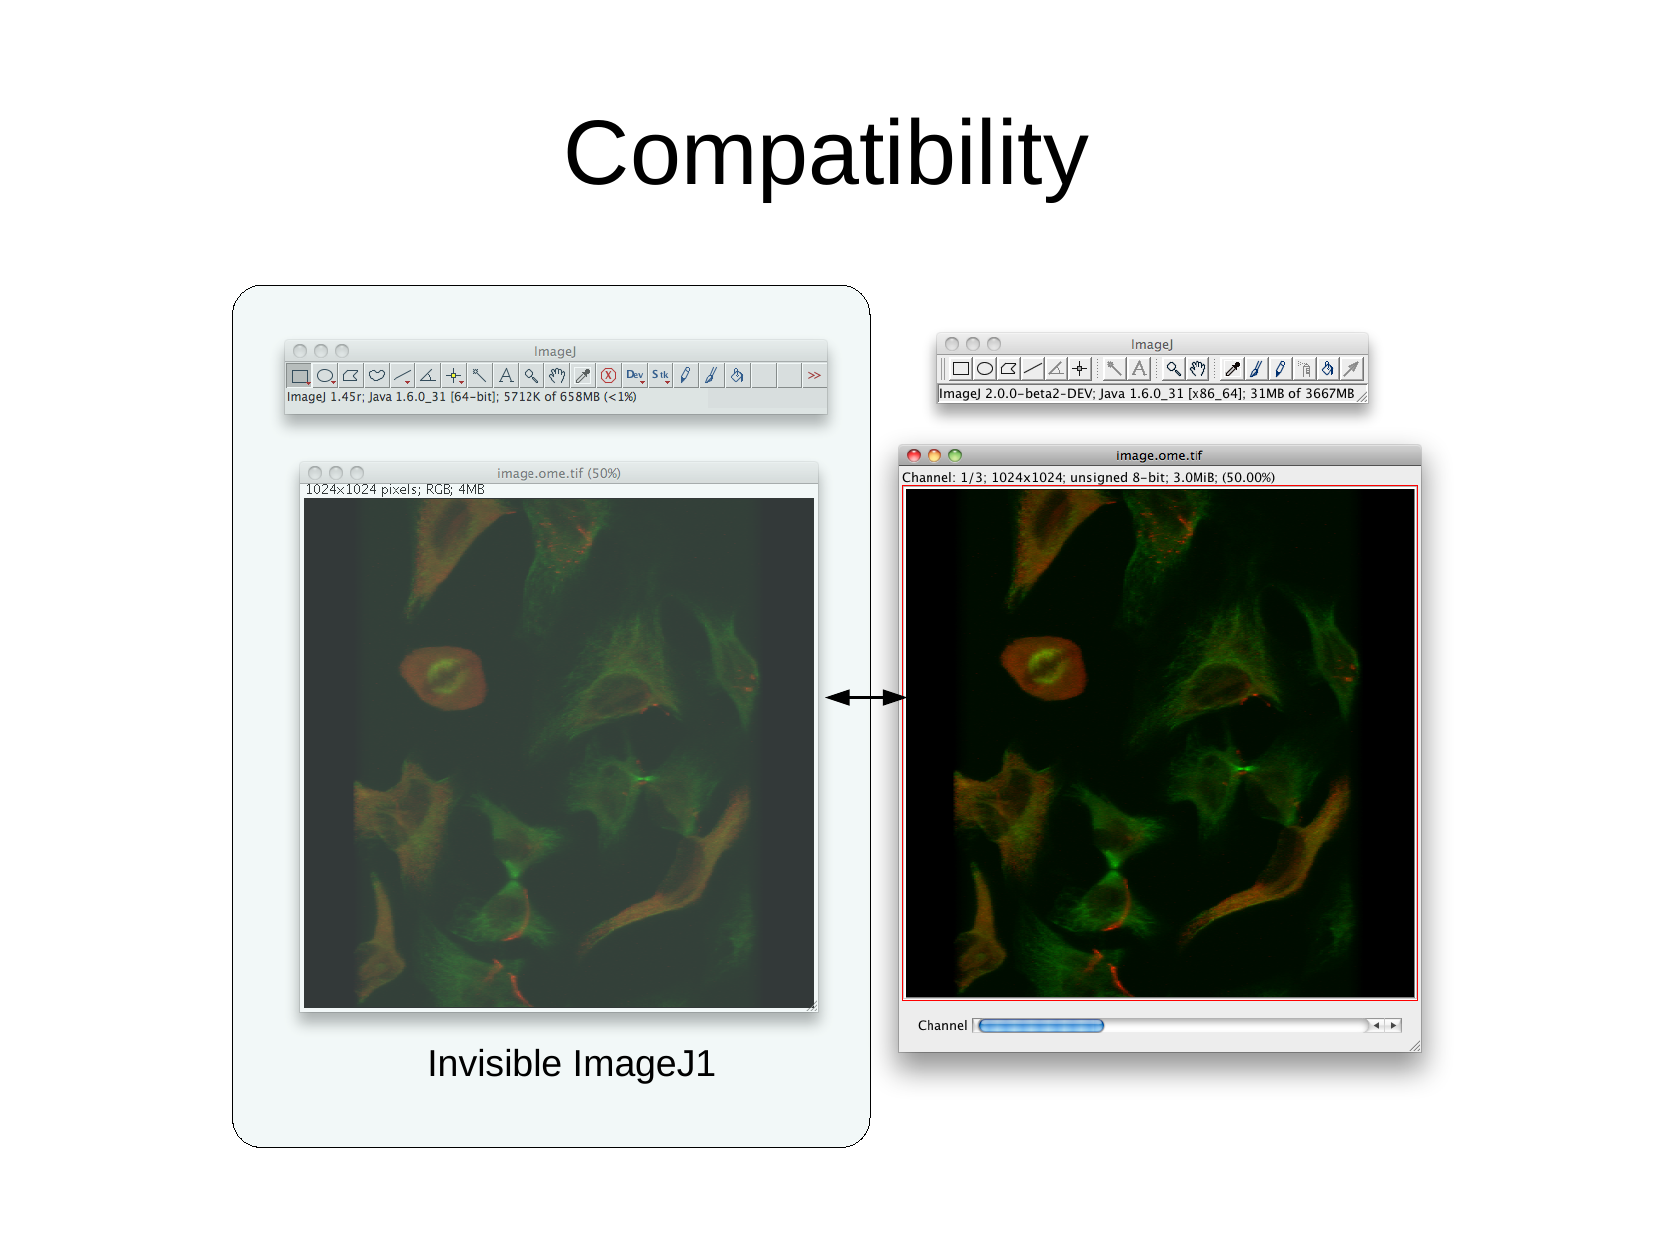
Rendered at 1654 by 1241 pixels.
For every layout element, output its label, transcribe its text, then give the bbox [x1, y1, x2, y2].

title Compatibility [82, 49, 1571, 257]
text_box [232, 285, 871, 1148]
text_box Invisible ImageJ1 [412, 1035, 751, 1092]
picture [871, 322, 1463, 1103]
